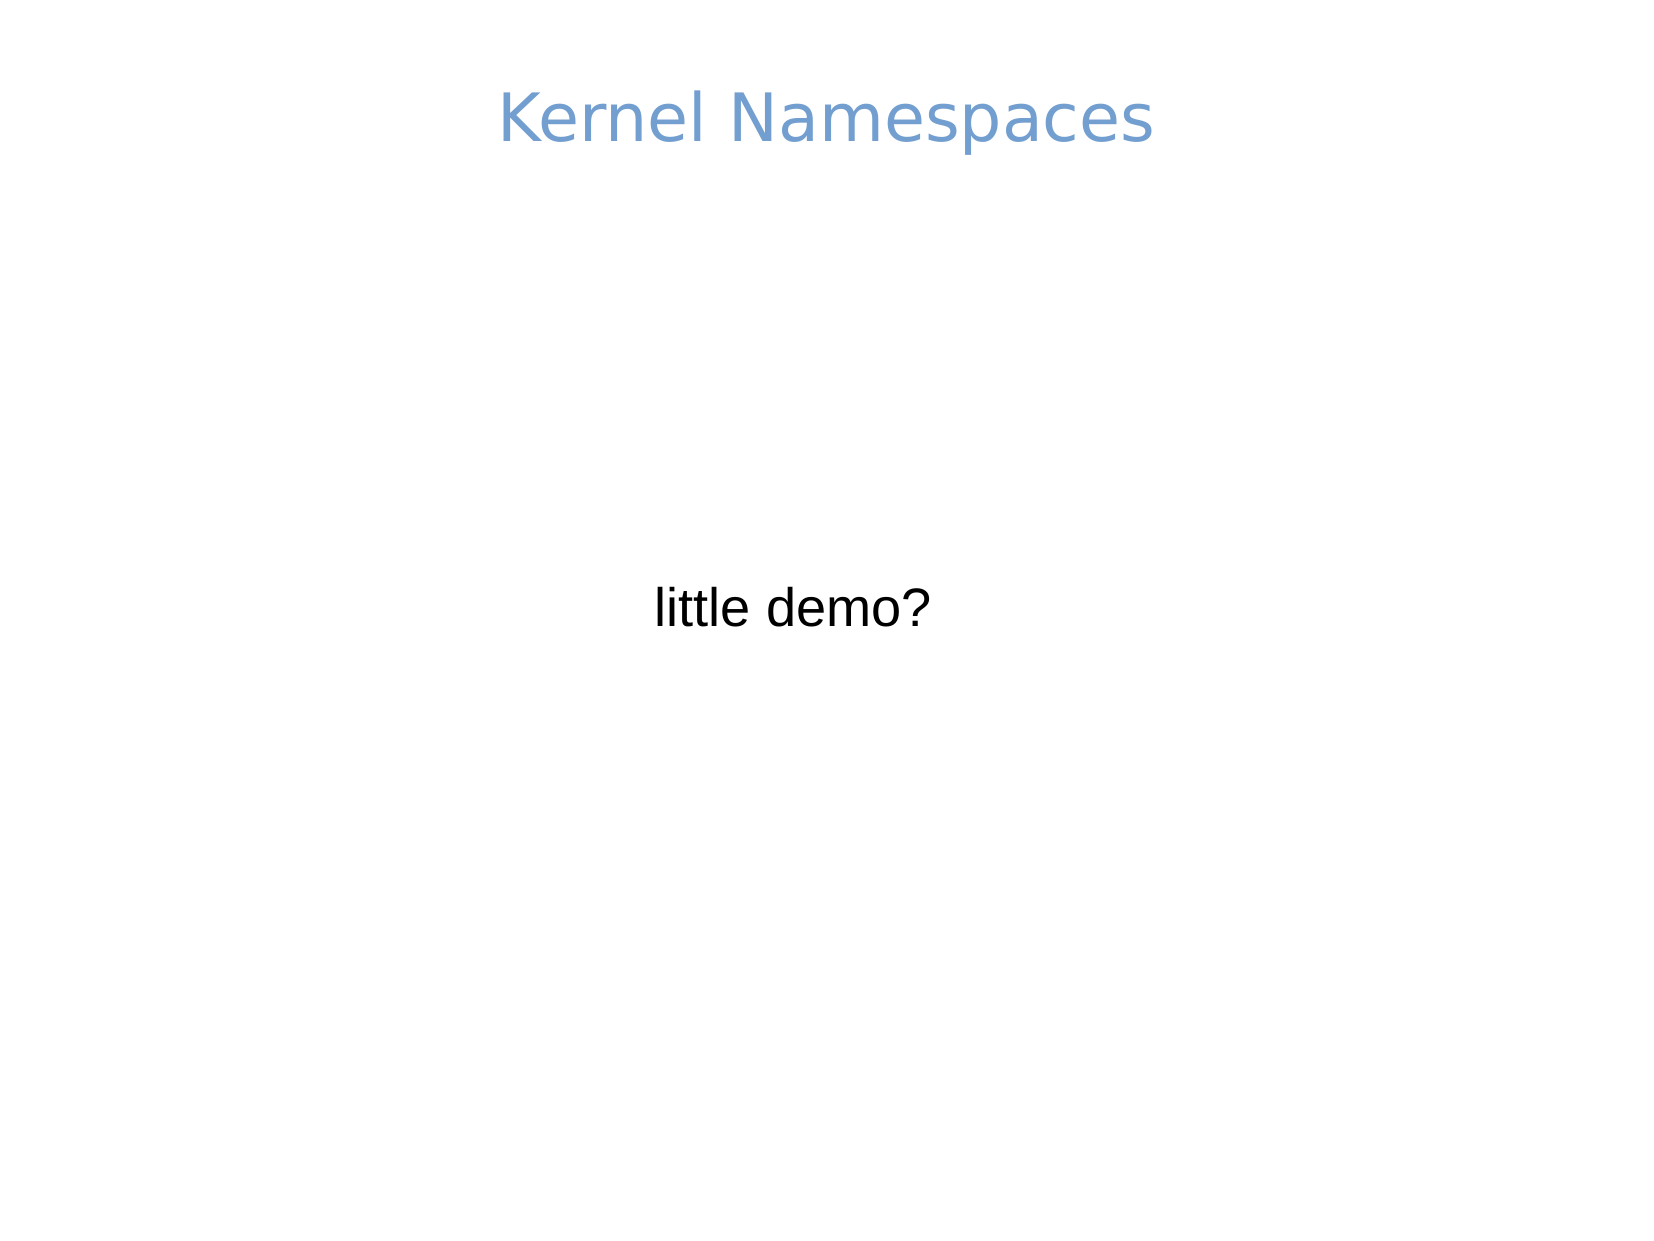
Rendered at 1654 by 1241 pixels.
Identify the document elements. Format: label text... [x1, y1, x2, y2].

text_box little demo? [640, 540, 1014, 632]
text_box Kernel Namespaces [482, 72, 1171, 166]
